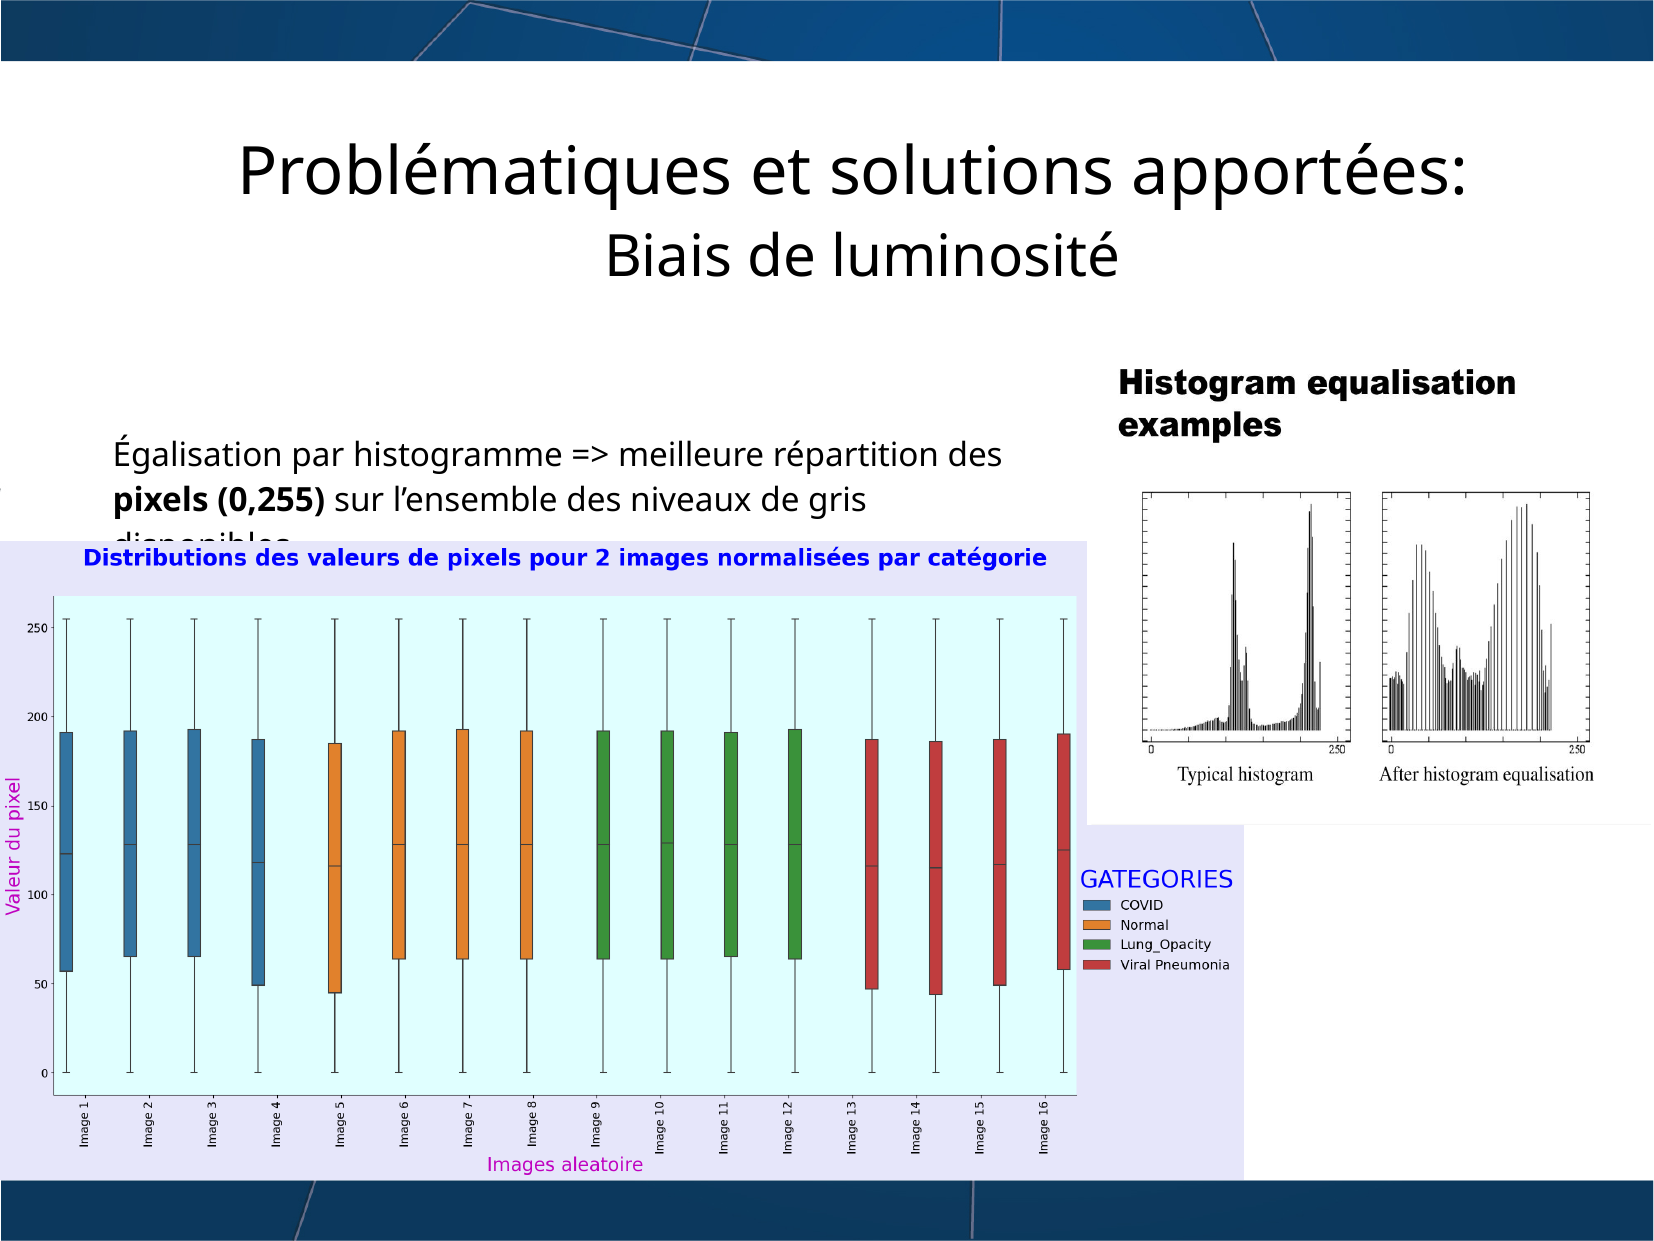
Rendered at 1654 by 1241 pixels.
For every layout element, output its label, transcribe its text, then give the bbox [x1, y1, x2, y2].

list Égalisation par histogramme => meilleure répartition des pixels (0,255) sur l’ensemble des niveaux de gris disponibles [41, 431, 1028, 541]
title Problématiques et solutions apportées: Biais de luminosité [82, 104, 1571, 312]
picture [0, 0, 1654, 1241]
